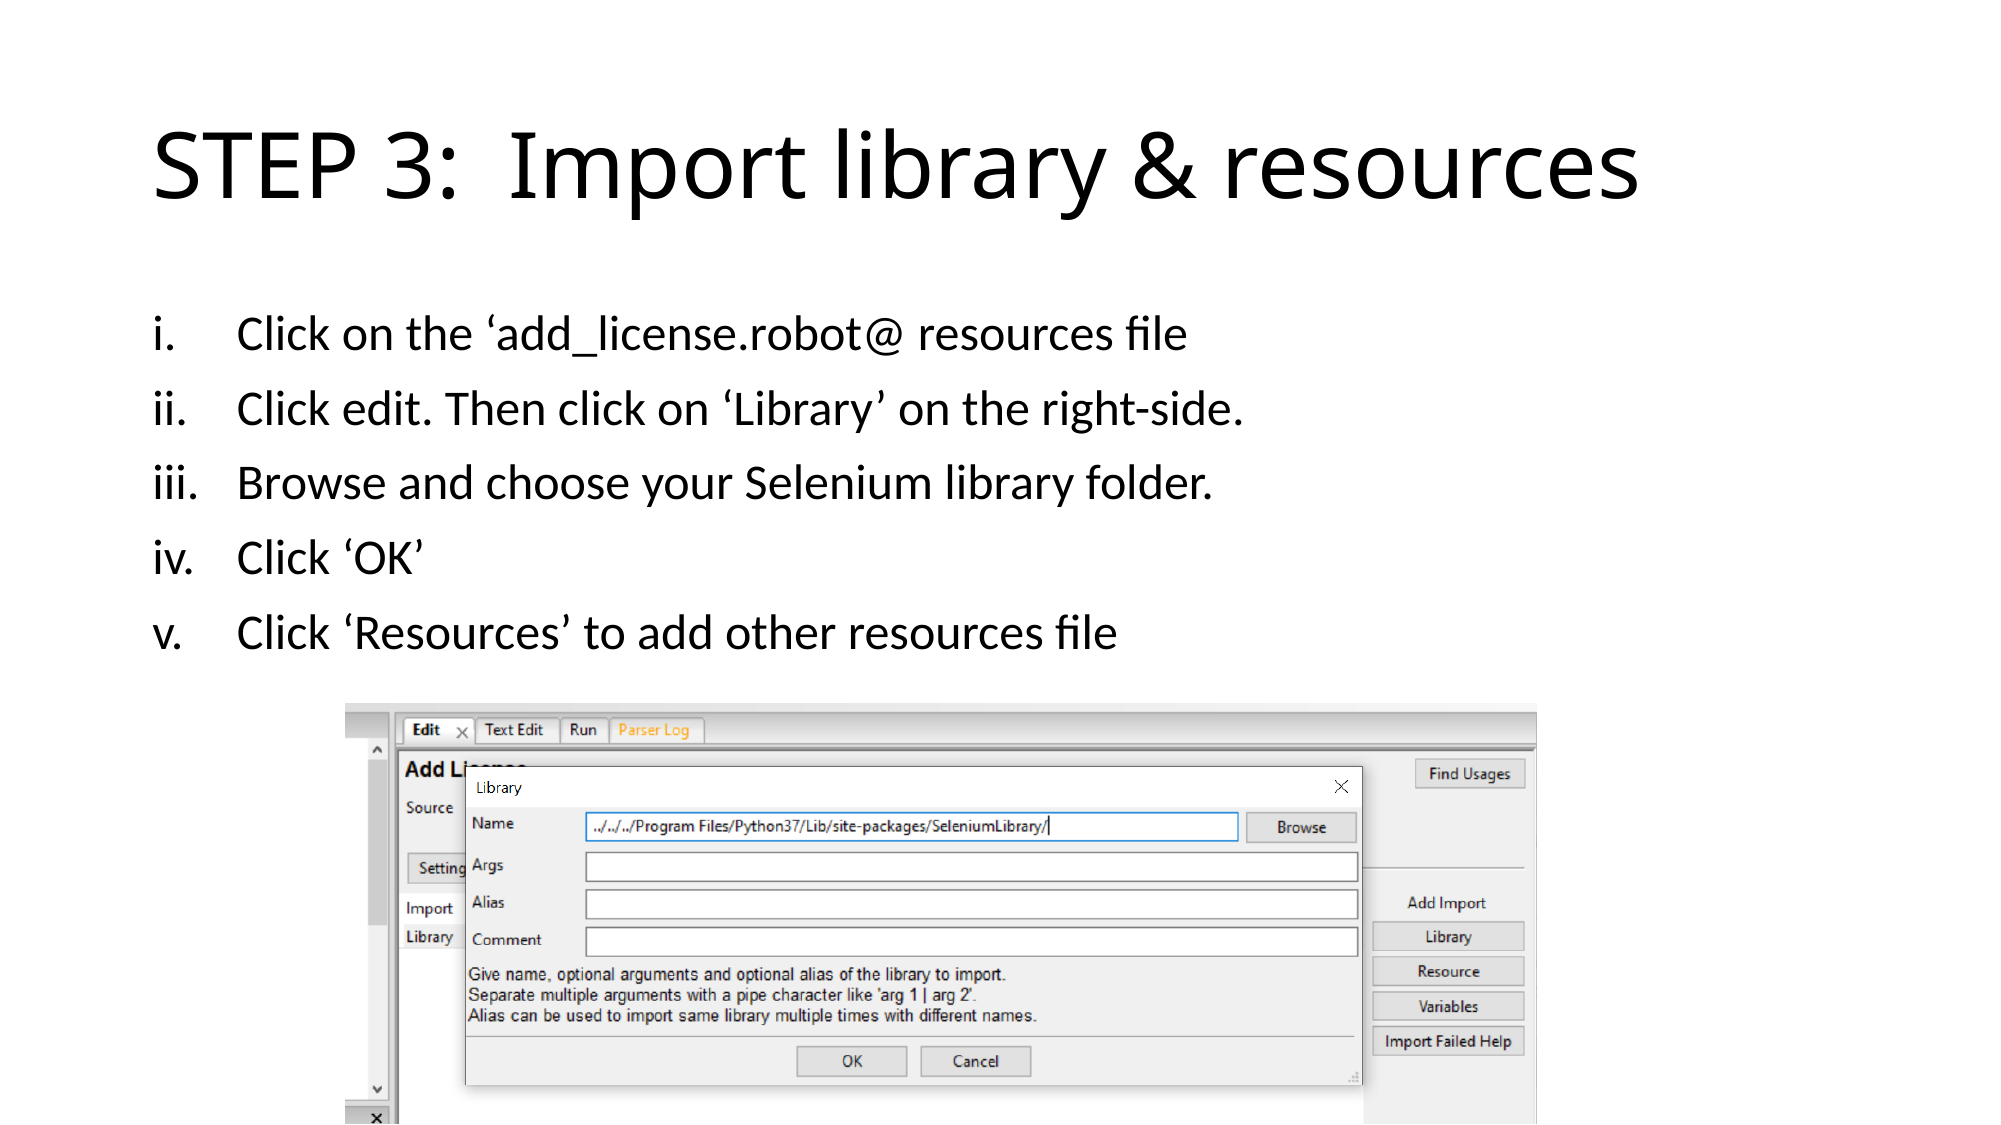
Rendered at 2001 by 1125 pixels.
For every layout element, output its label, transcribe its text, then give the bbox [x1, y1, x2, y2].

title STEP 3: Import library & resources [137, 59, 1863, 278]
picture [345, 703, 1537, 1125]
list Click on the ‘add_license.robot@ resources file Click edit. Then click on ‘Library’ on the right-side. Browse and choose your Selenium library folder. Click ‘OK’ Click ‘Resources’ to add other resources file [137, 299, 1863, 735]
